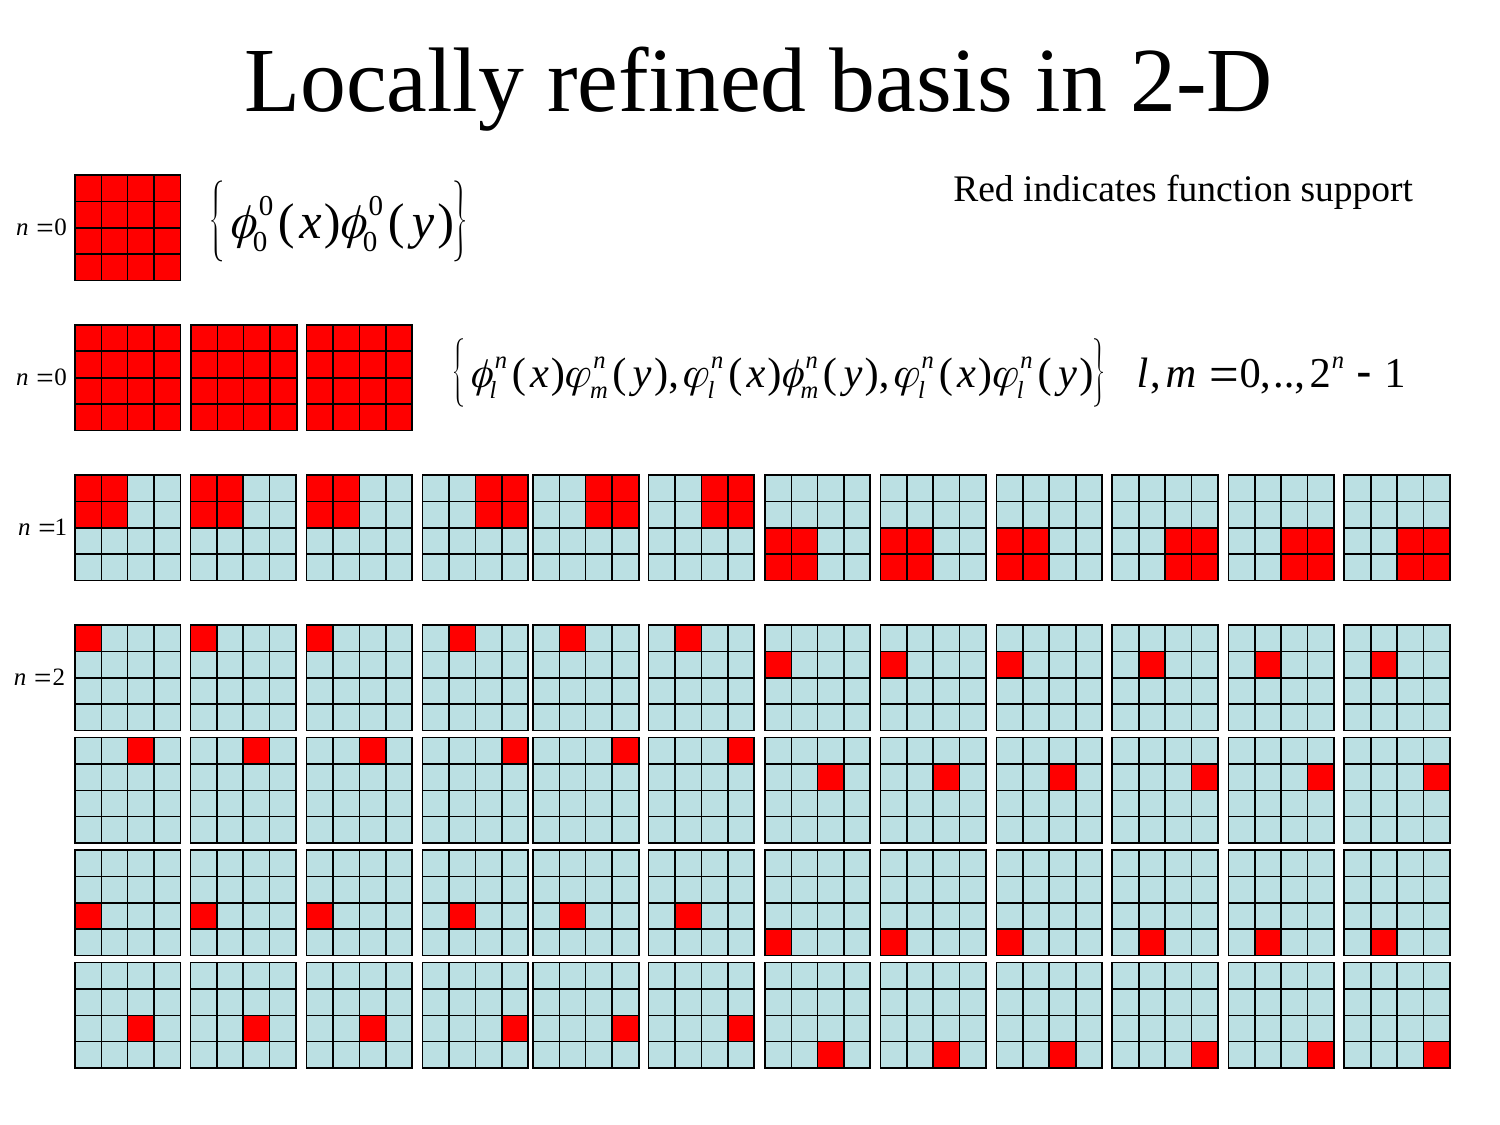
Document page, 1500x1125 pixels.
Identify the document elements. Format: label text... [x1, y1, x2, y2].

text_box [306, 474, 413, 581]
text_box [190, 624, 297, 731]
text_box [1344, 962, 1450, 1069]
text_box [996, 474, 1103, 581]
text_box [880, 849, 987, 956]
text_box [1344, 737, 1450, 844]
text_box [422, 737, 529, 844]
text_box [648, 849, 755, 956]
text_box [190, 962, 297, 1069]
text_box [190, 474, 297, 581]
text_box [996, 624, 1103, 731]
text_box [74, 474, 181, 581]
text_box [880, 624, 987, 731]
text_box [533, 849, 639, 956]
text_box [1228, 849, 1335, 956]
chart [14, 512, 69, 542]
text_box [422, 849, 529, 956]
text_box [422, 624, 529, 731]
text_box [533, 737, 639, 844]
text_box [648, 624, 755, 731]
text_box [190, 849, 297, 956]
text_box Red indicates function support [925, 155, 1429, 217]
text_box [1228, 737, 1335, 844]
text_box [74, 324, 181, 431]
text_box [880, 737, 987, 844]
text_box [648, 737, 755, 844]
text_box [533, 474, 639, 581]
chart [12, 362, 71, 392]
text_box [996, 737, 1103, 844]
text_box [74, 174, 181, 281]
text_box [1112, 624, 1218, 731]
text_box [74, 737, 181, 844]
text_box [1344, 474, 1450, 581]
text_box [996, 849, 1103, 956]
text_box [764, 962, 871, 1069]
text_box [190, 737, 297, 844]
text_box [306, 737, 413, 844]
text_box [1112, 962, 1218, 1069]
text_box [533, 624, 639, 731]
text_box [1228, 962, 1335, 1069]
chart [10, 662, 69, 692]
text_box [764, 849, 871, 956]
text_box [306, 849, 413, 956]
text_box [306, 962, 413, 1069]
text_box [764, 624, 871, 731]
text_box [1112, 474, 1218, 581]
title Locally refined basis in 2-D [49, 0, 1438, 151]
text_box [996, 962, 1103, 1069]
text_box [1344, 624, 1450, 731]
text_box [880, 474, 987, 581]
text_box [422, 962, 529, 1069]
text_box [648, 962, 755, 1069]
text_box [764, 737, 871, 844]
text_box [1112, 737, 1218, 844]
text_box [764, 474, 871, 581]
text_box [74, 962, 181, 1069]
text_box [74, 849, 181, 956]
text_box [648, 474, 755, 581]
text_box [880, 962, 987, 1069]
text_box [1344, 849, 1450, 956]
text_box [1228, 624, 1335, 731]
chart [206, 179, 483, 272]
text_box [191, 324, 297, 431]
text_box [74, 624, 181, 731]
text_box [1112, 849, 1218, 956]
text_box [306, 624, 413, 731]
text_box [306, 324, 413, 431]
text_box [1228, 474, 1335, 581]
chart [450, 337, 1410, 416]
chart [12, 212, 71, 242]
text_box [422, 474, 529, 581]
text_box [533, 962, 639, 1069]
